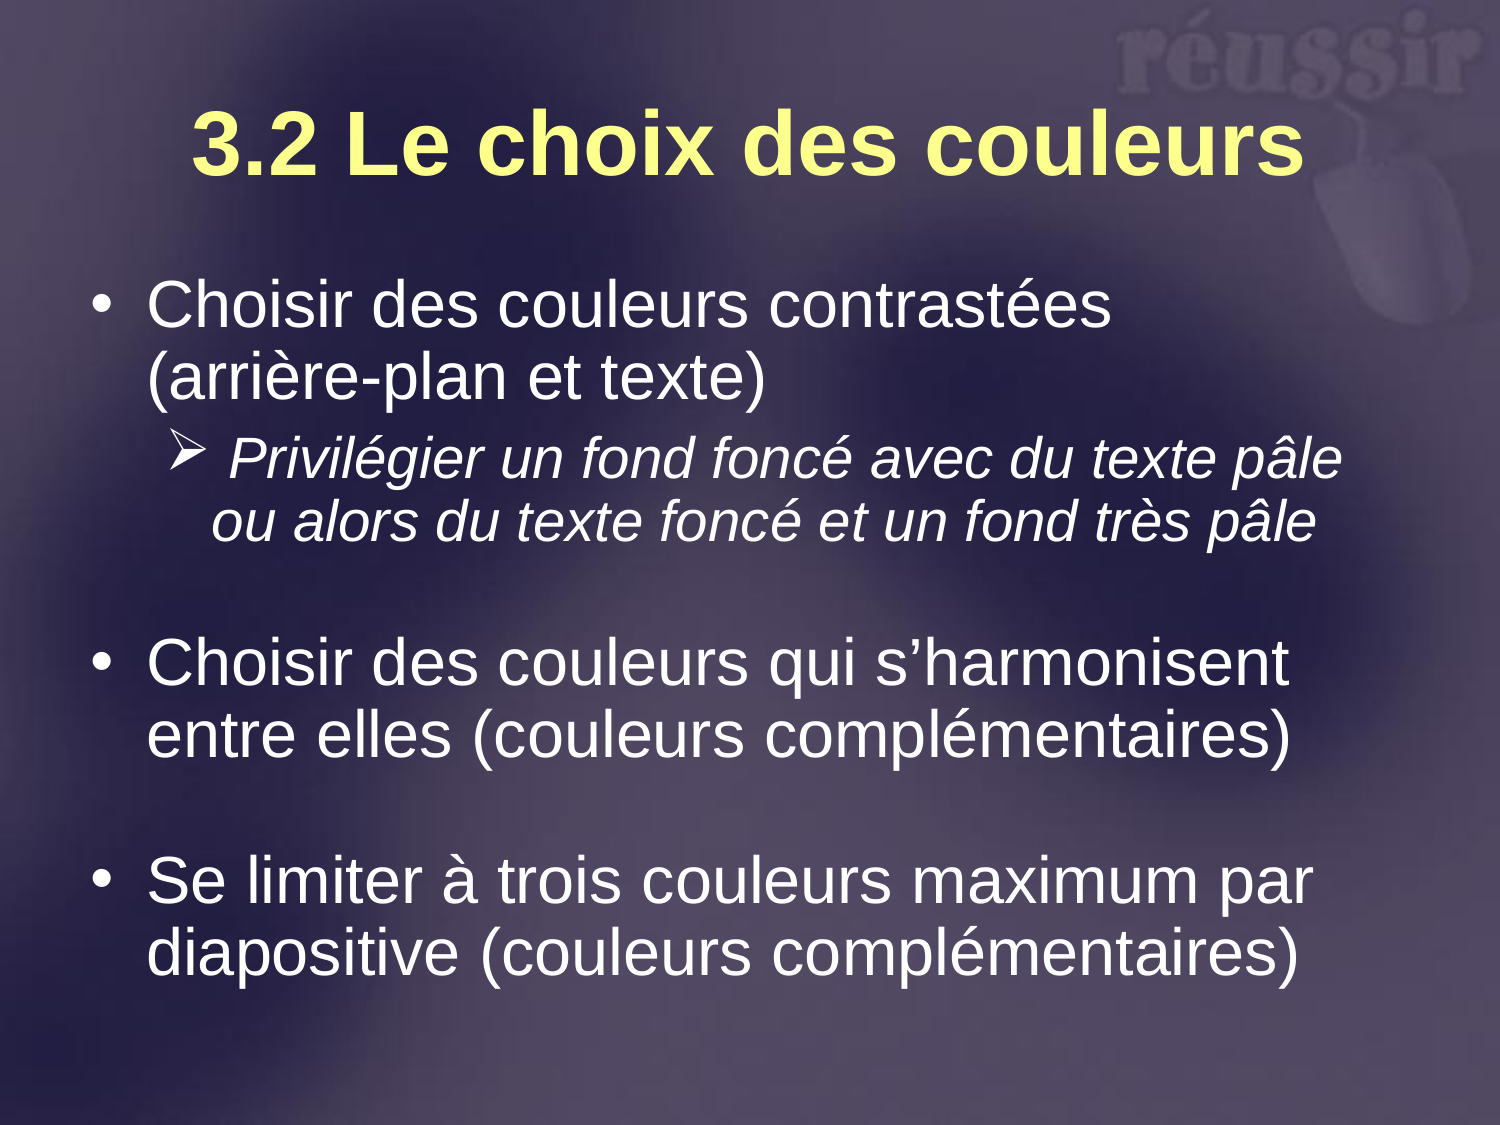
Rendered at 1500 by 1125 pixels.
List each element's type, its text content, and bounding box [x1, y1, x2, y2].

picture [0, 0, 1500, 1125]
list Choisir des couleurs contrastées (arrière-plan et texte) Privilégier un fond foncé avec du texte pâle ou alors du texte foncé et un fond très pâle Choisir des couleurs qui s’harmonisent entre elles (couleurs complémentaires) Se limiter à trois couleurs maximum par diapositive (couleurs complémentaires) [75, 262, 1426, 1047]
title 3.2 Le choix des couleurs [75, 45, 1426, 233]
